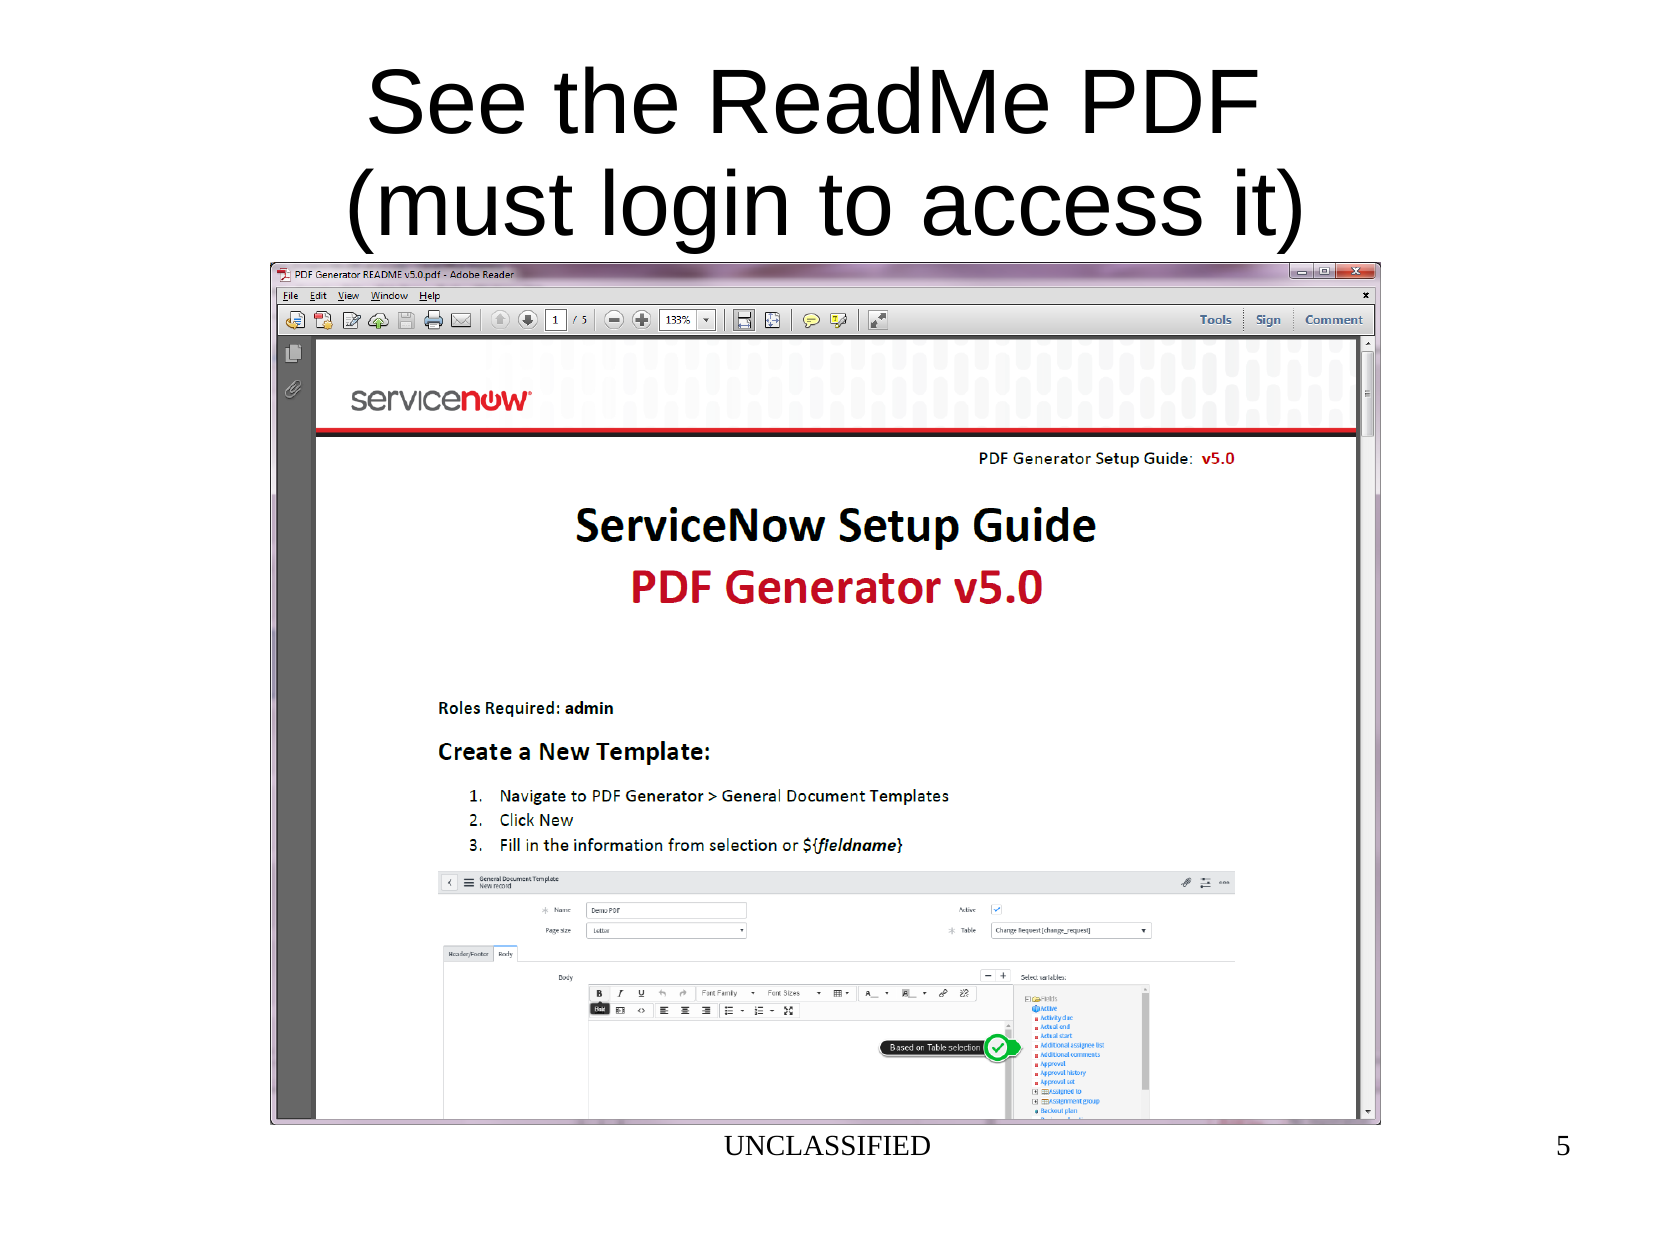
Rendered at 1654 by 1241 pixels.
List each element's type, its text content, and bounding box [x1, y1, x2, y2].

picture [270, 262, 1381, 1126]
title See the ReadMe PDF (must login to access it) [82, 49, 1571, 257]
